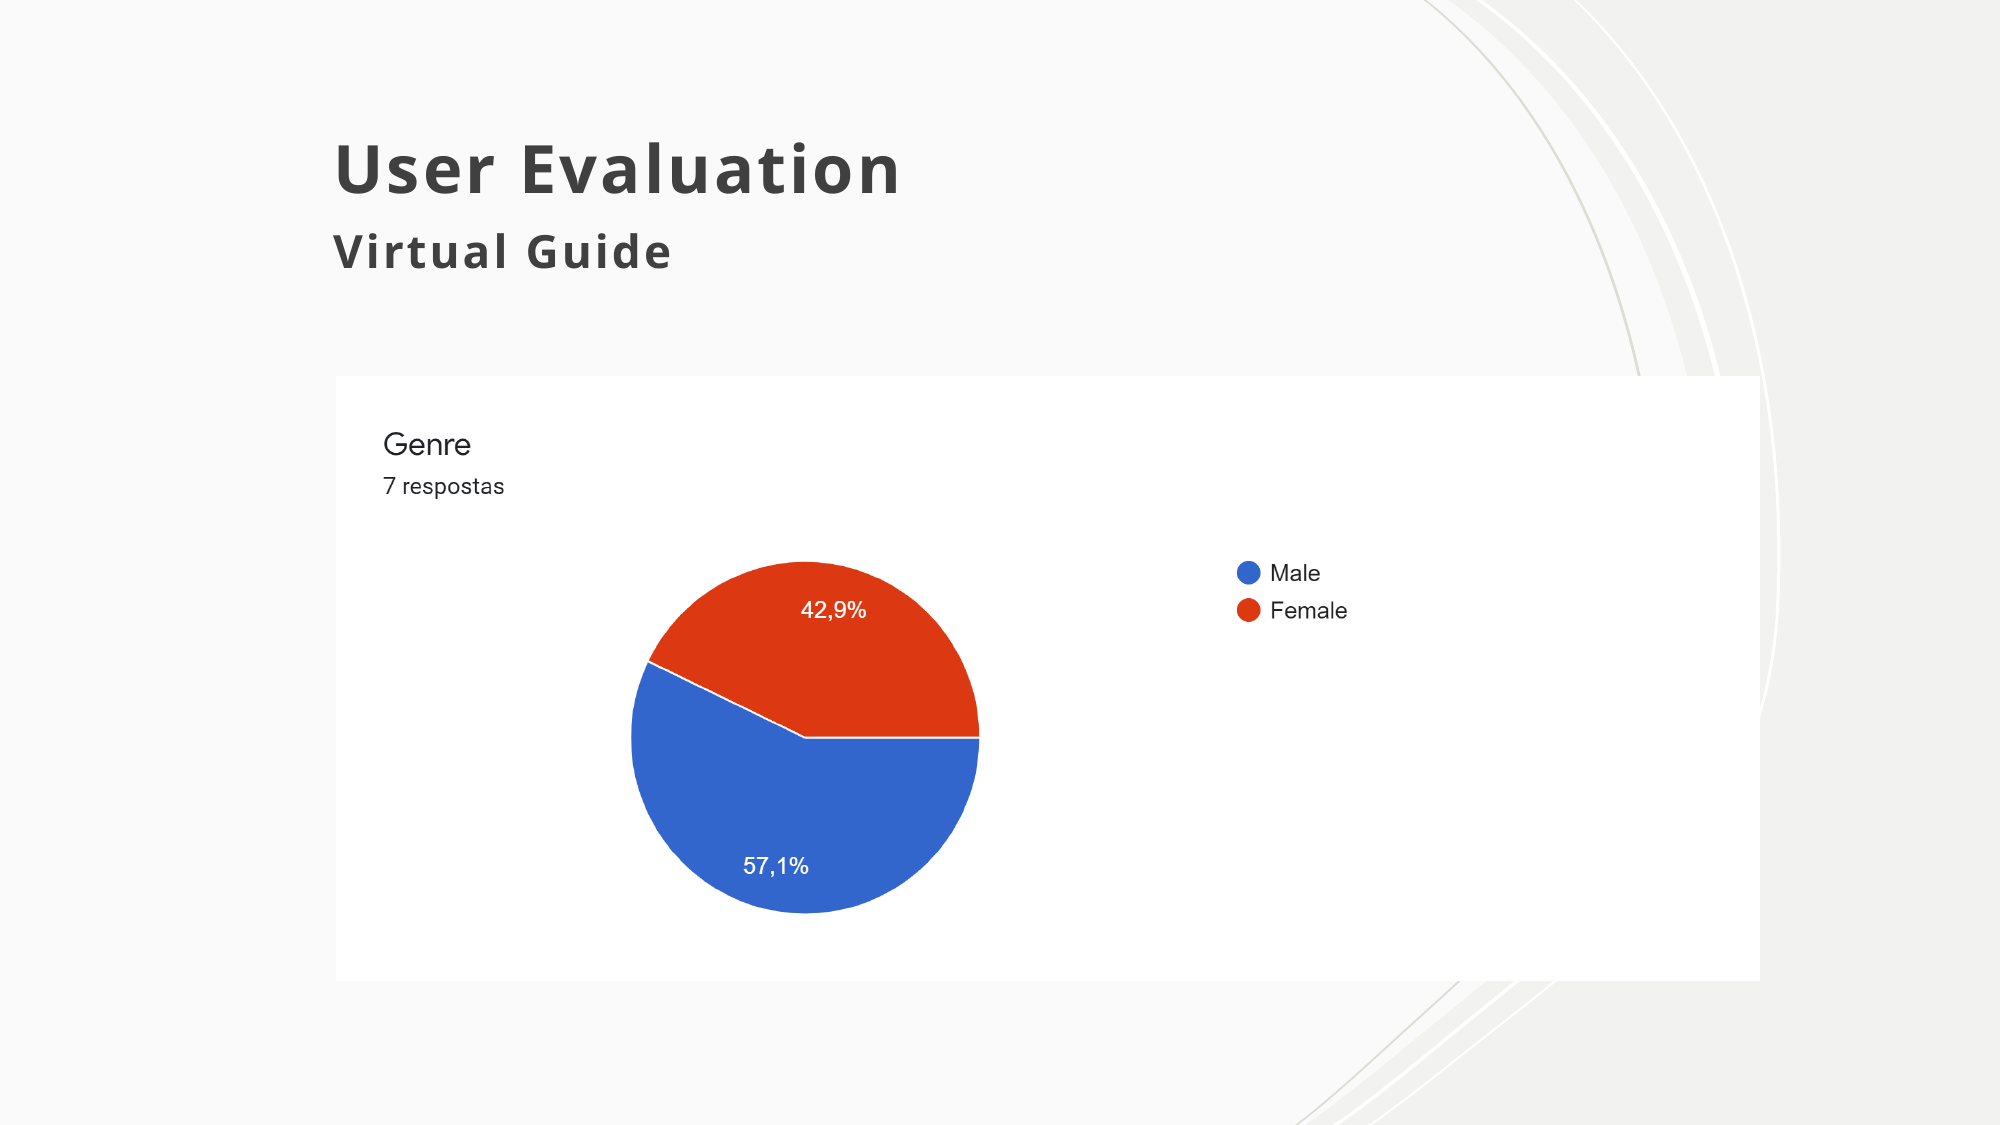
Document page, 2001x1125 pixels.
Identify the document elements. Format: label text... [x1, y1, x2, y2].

title User Evaluation Virtual Guide [315, 72, 1441, 294]
picture [336, 376, 1760, 981]
text_box [0, 0, 2000, 1125]
